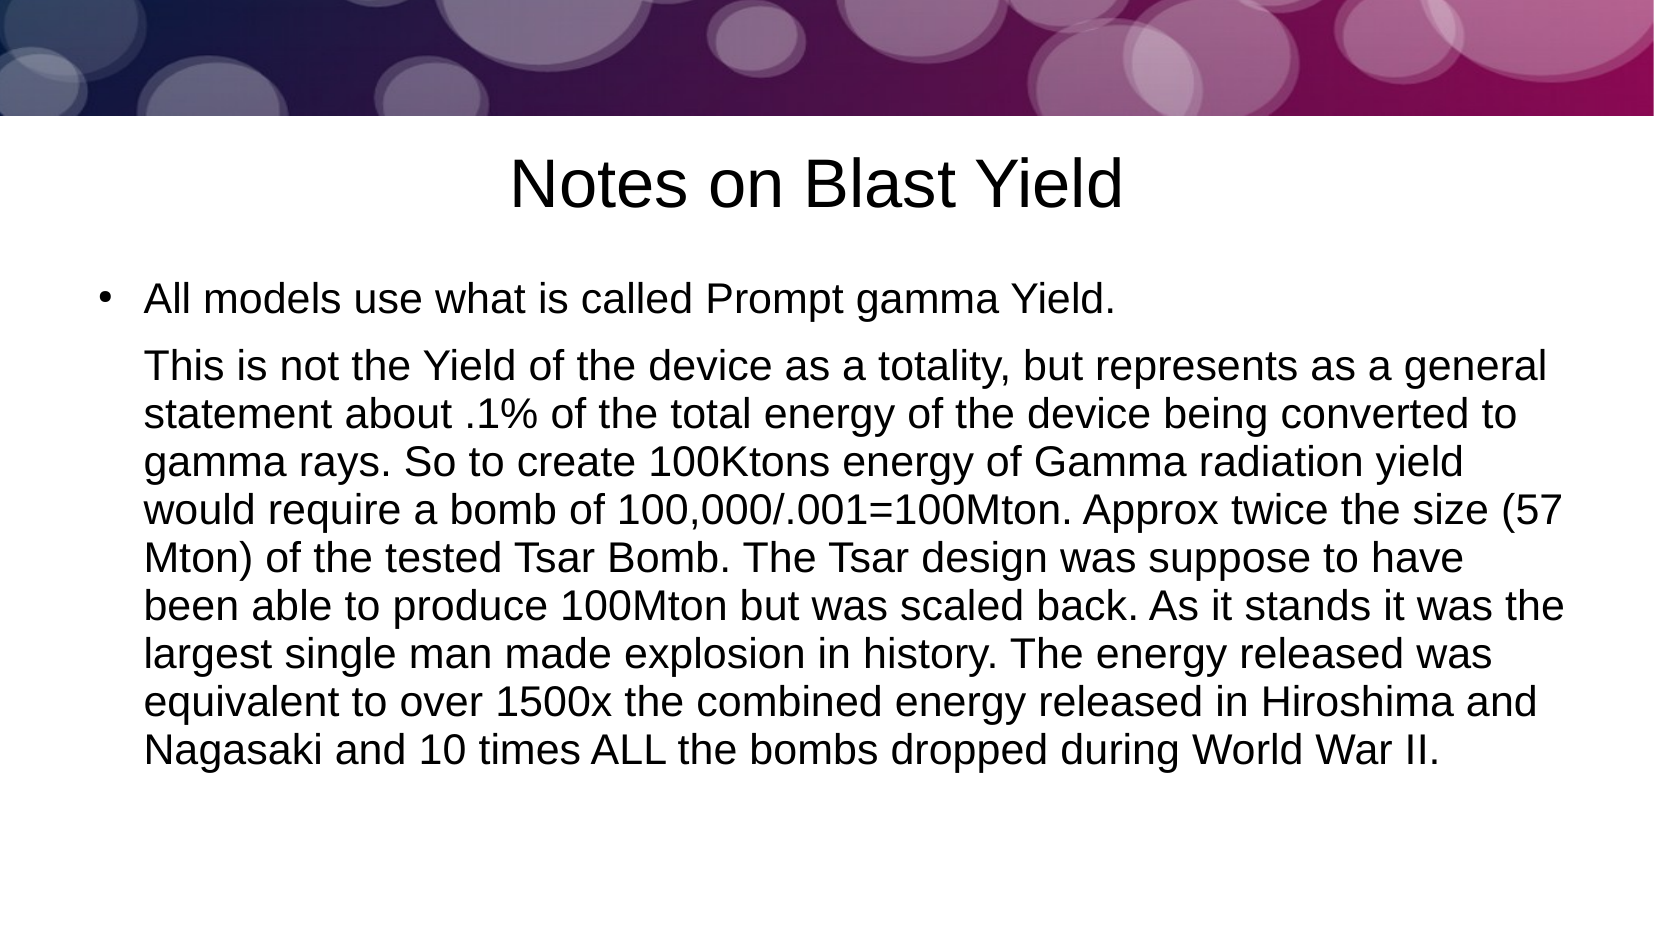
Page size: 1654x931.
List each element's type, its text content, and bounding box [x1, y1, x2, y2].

picture [0, 0, 1654, 116]
title Notes on Blast Yield [82, 119, 1571, 249]
list All models use what is called Prompt gamma Yield. This is not the Yield of the device as a totality, but represents as a general statement about .1% of the total energy of the device being converted to gamma rays. So to create 100Ktons energy of Gamma radiation yield would require a bomb of 100,000/.001=100Mton. Approx twice the size (57 Mton) of the tested Tsar Bomb. The Tsar design was suppose to have been able to produce 100Mton but was scaled back. As it stands it was the largest single man made explosion in history. The energy released was equivalent to over 1500x the combined energy released in Hiroshima and Nagasaki and 10 times ALL the bombs dropped during World War II. [82, 274, 1571, 815]
